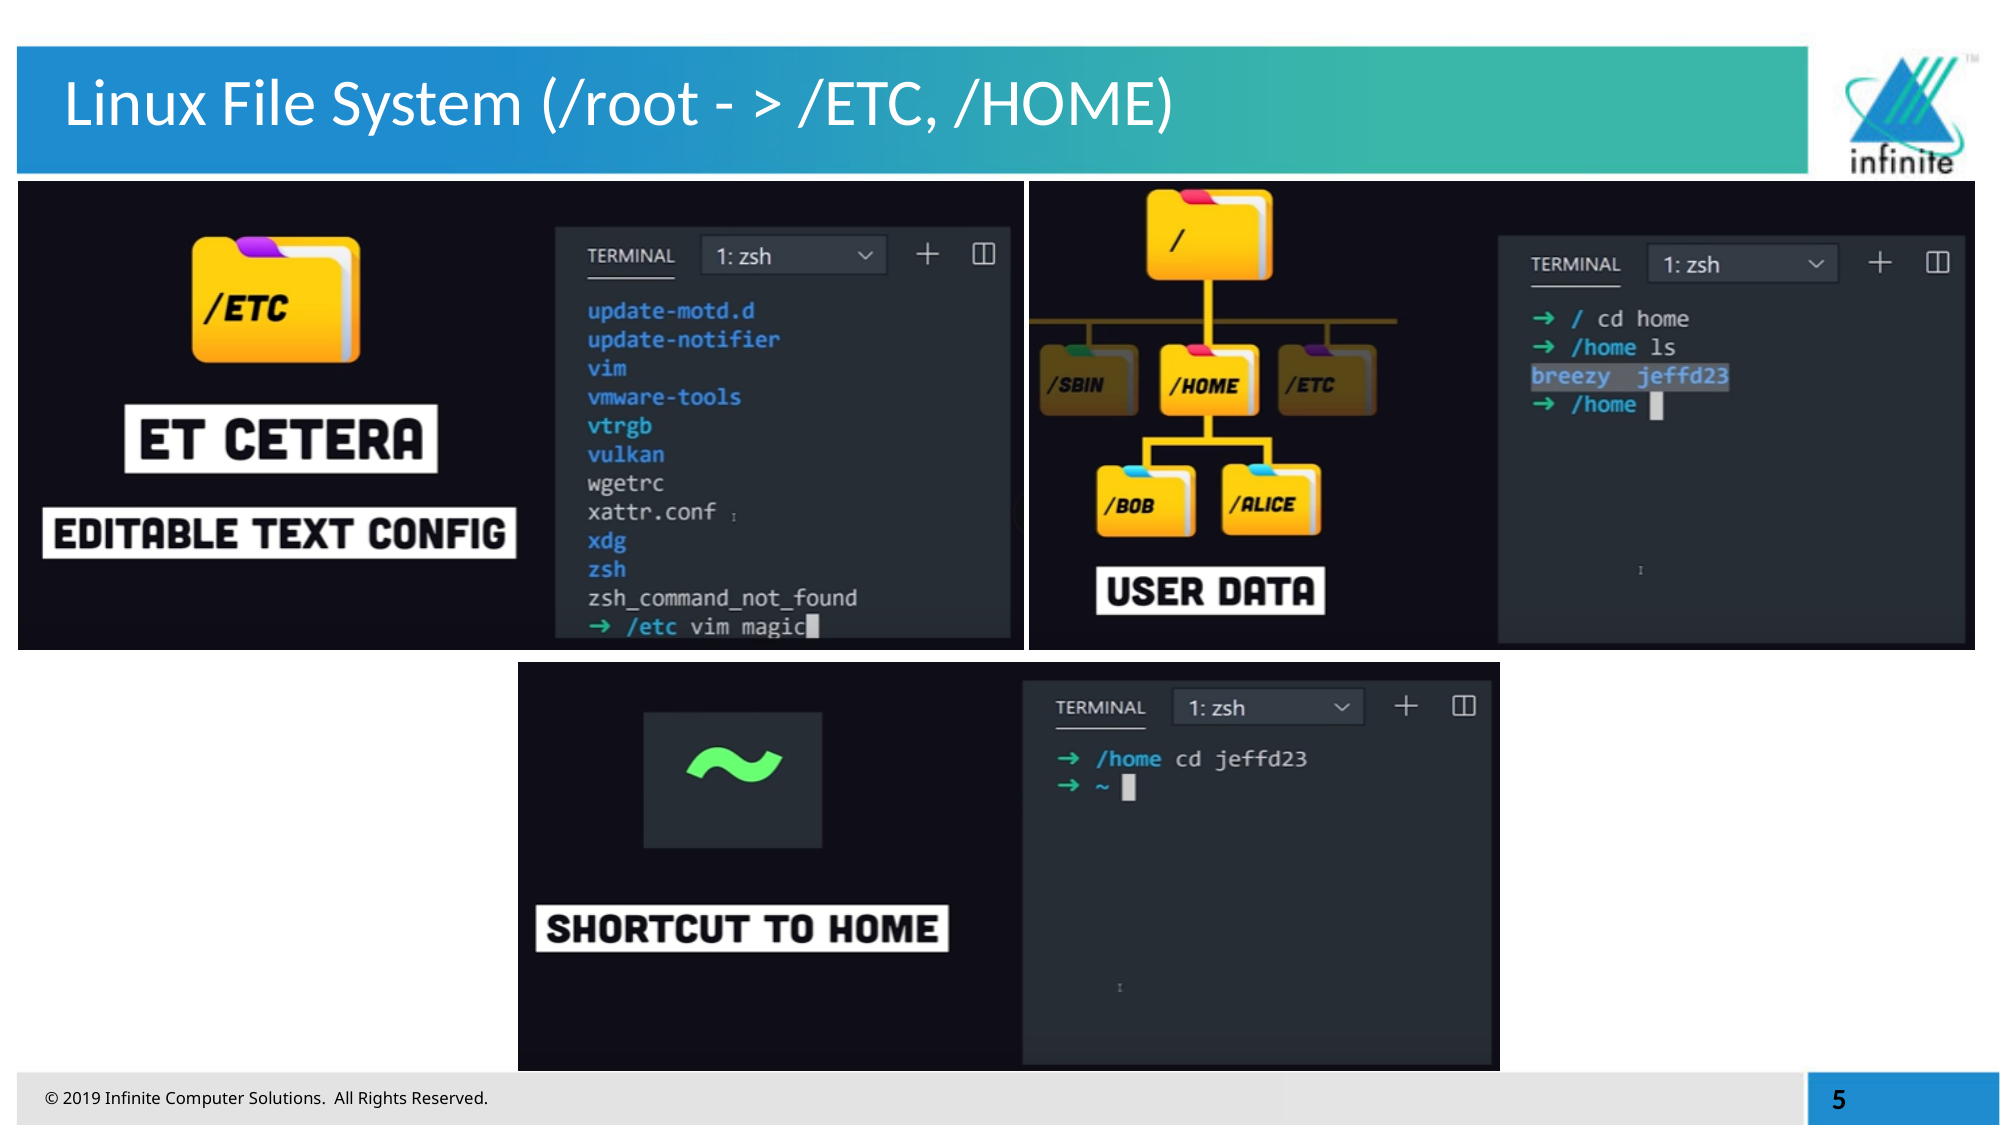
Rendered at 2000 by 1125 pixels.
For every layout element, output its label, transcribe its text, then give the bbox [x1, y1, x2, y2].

title Linux File System (/root - > /ETC, /HOME) [49, 51, 1913, 182]
picture [16, 0, 2000, 1125]
slide_number <number> [1662, 1073, 2000, 1125]
